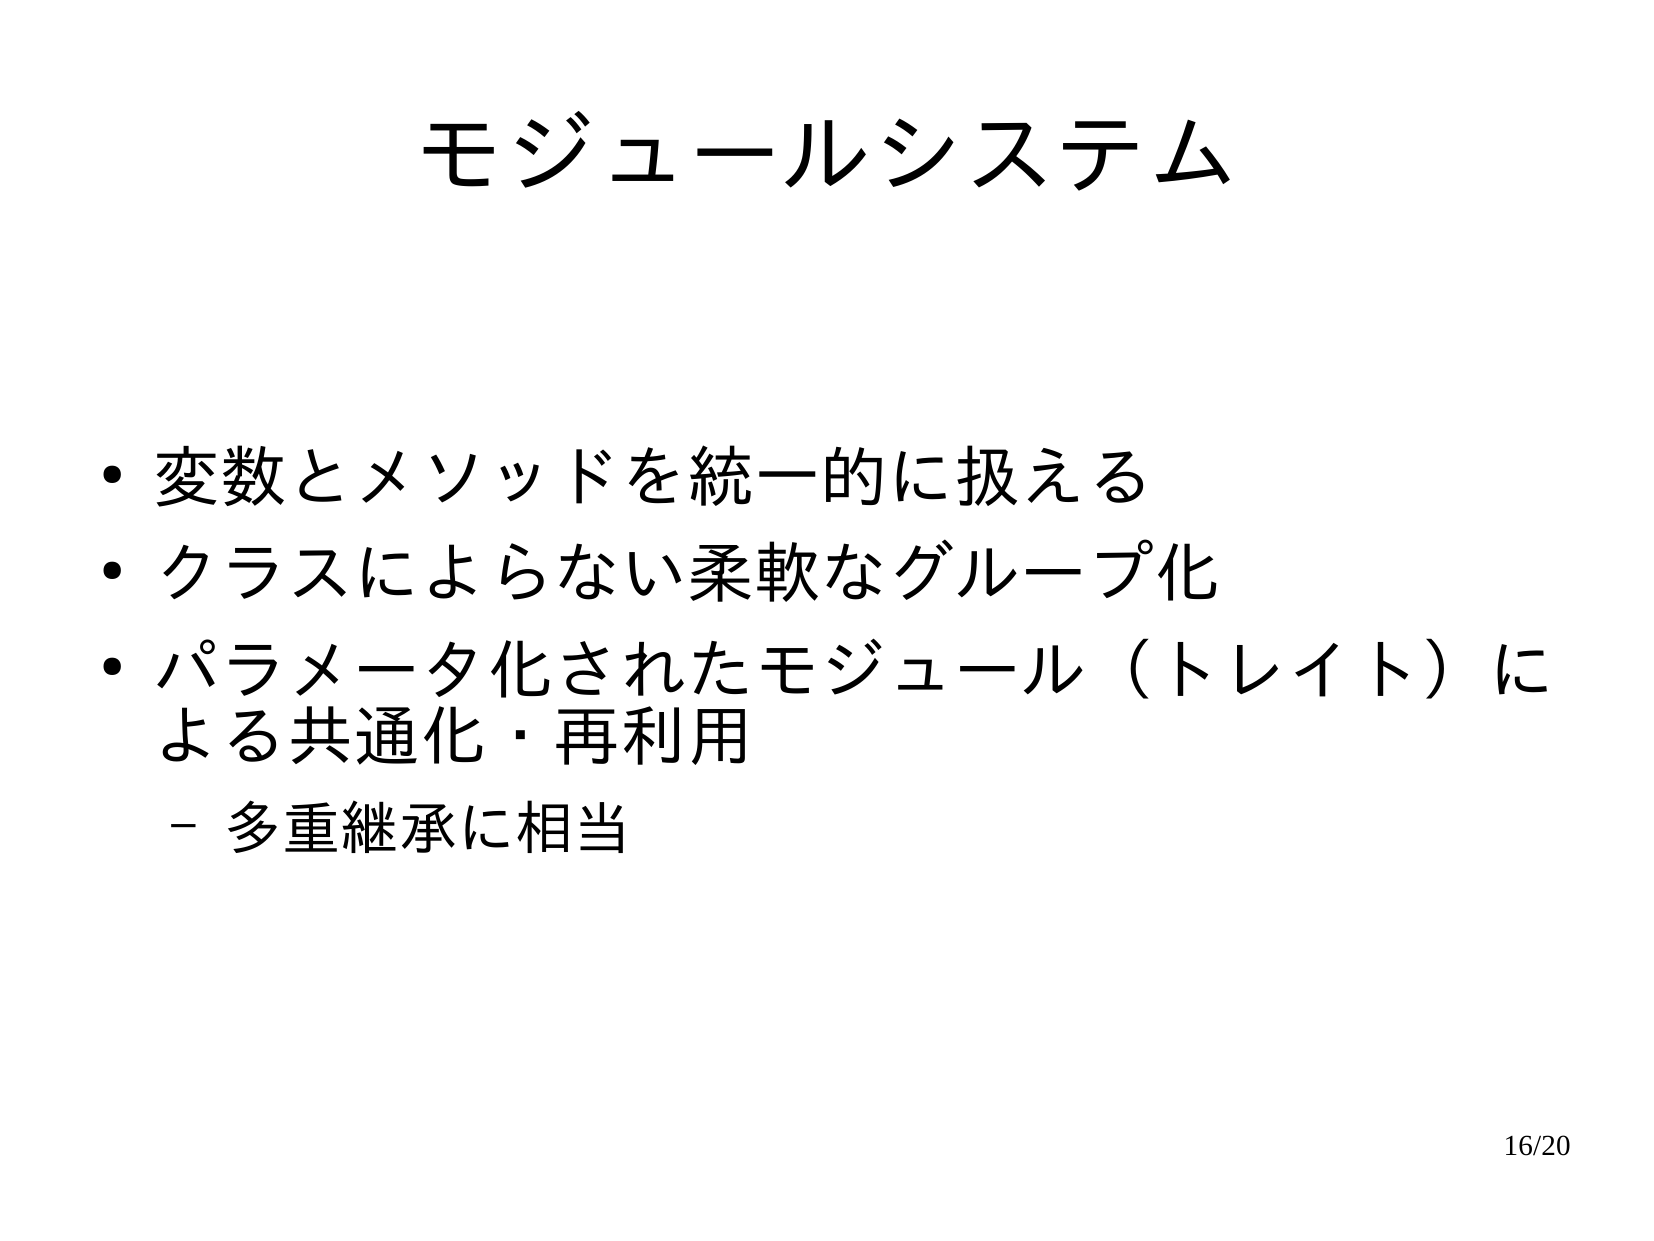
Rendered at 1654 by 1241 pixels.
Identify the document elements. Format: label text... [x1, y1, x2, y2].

list 変数とメソッドを統一的に扱える クラスによらない柔軟なグループ化 パラメータ化されたモジュール（トレイト）による共通化・再利用 多重継承に相当 [82, 290, 1571, 1010]
title モジュールシステム [82, 49, 1571, 257]
